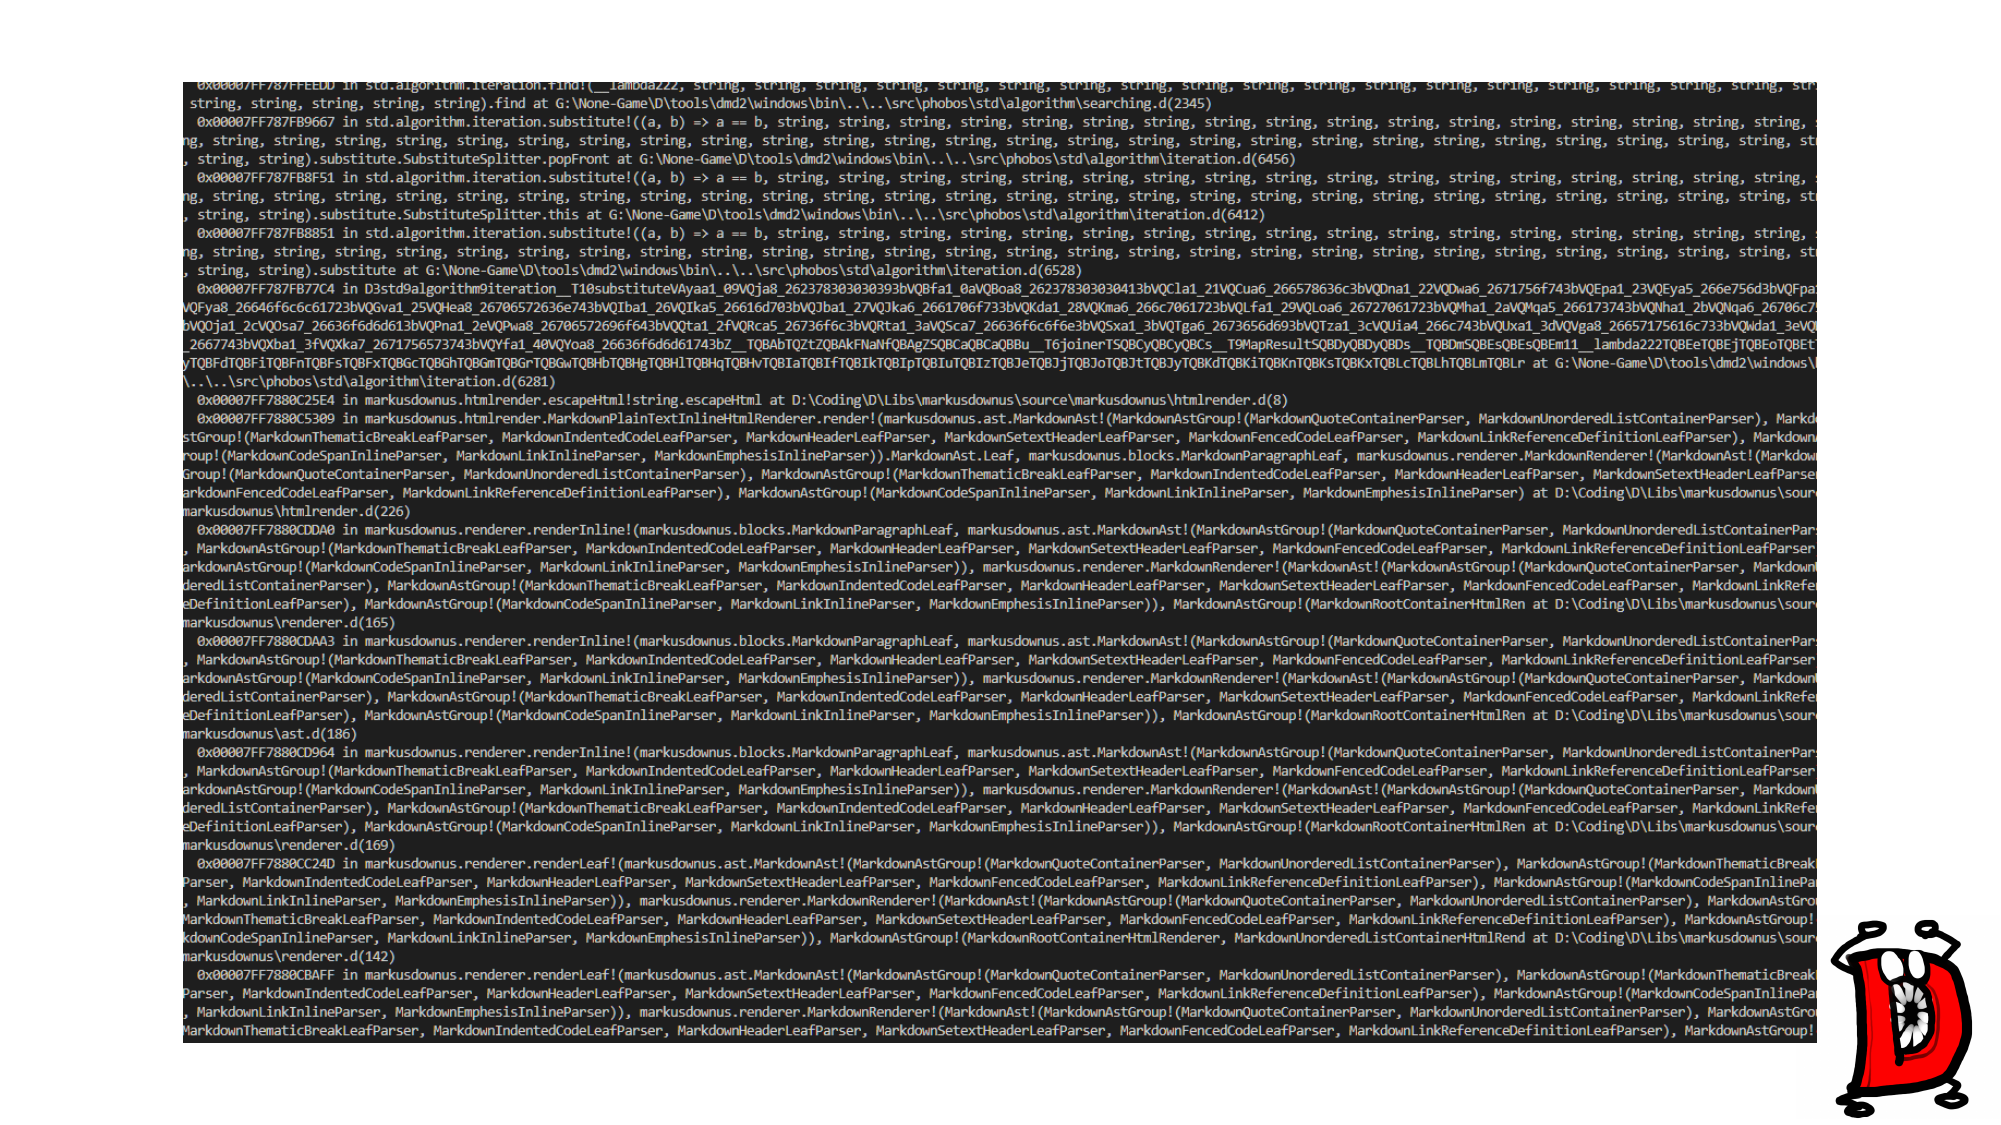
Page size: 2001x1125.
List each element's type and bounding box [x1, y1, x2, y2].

picture [183, 82, 2000, 1119]
